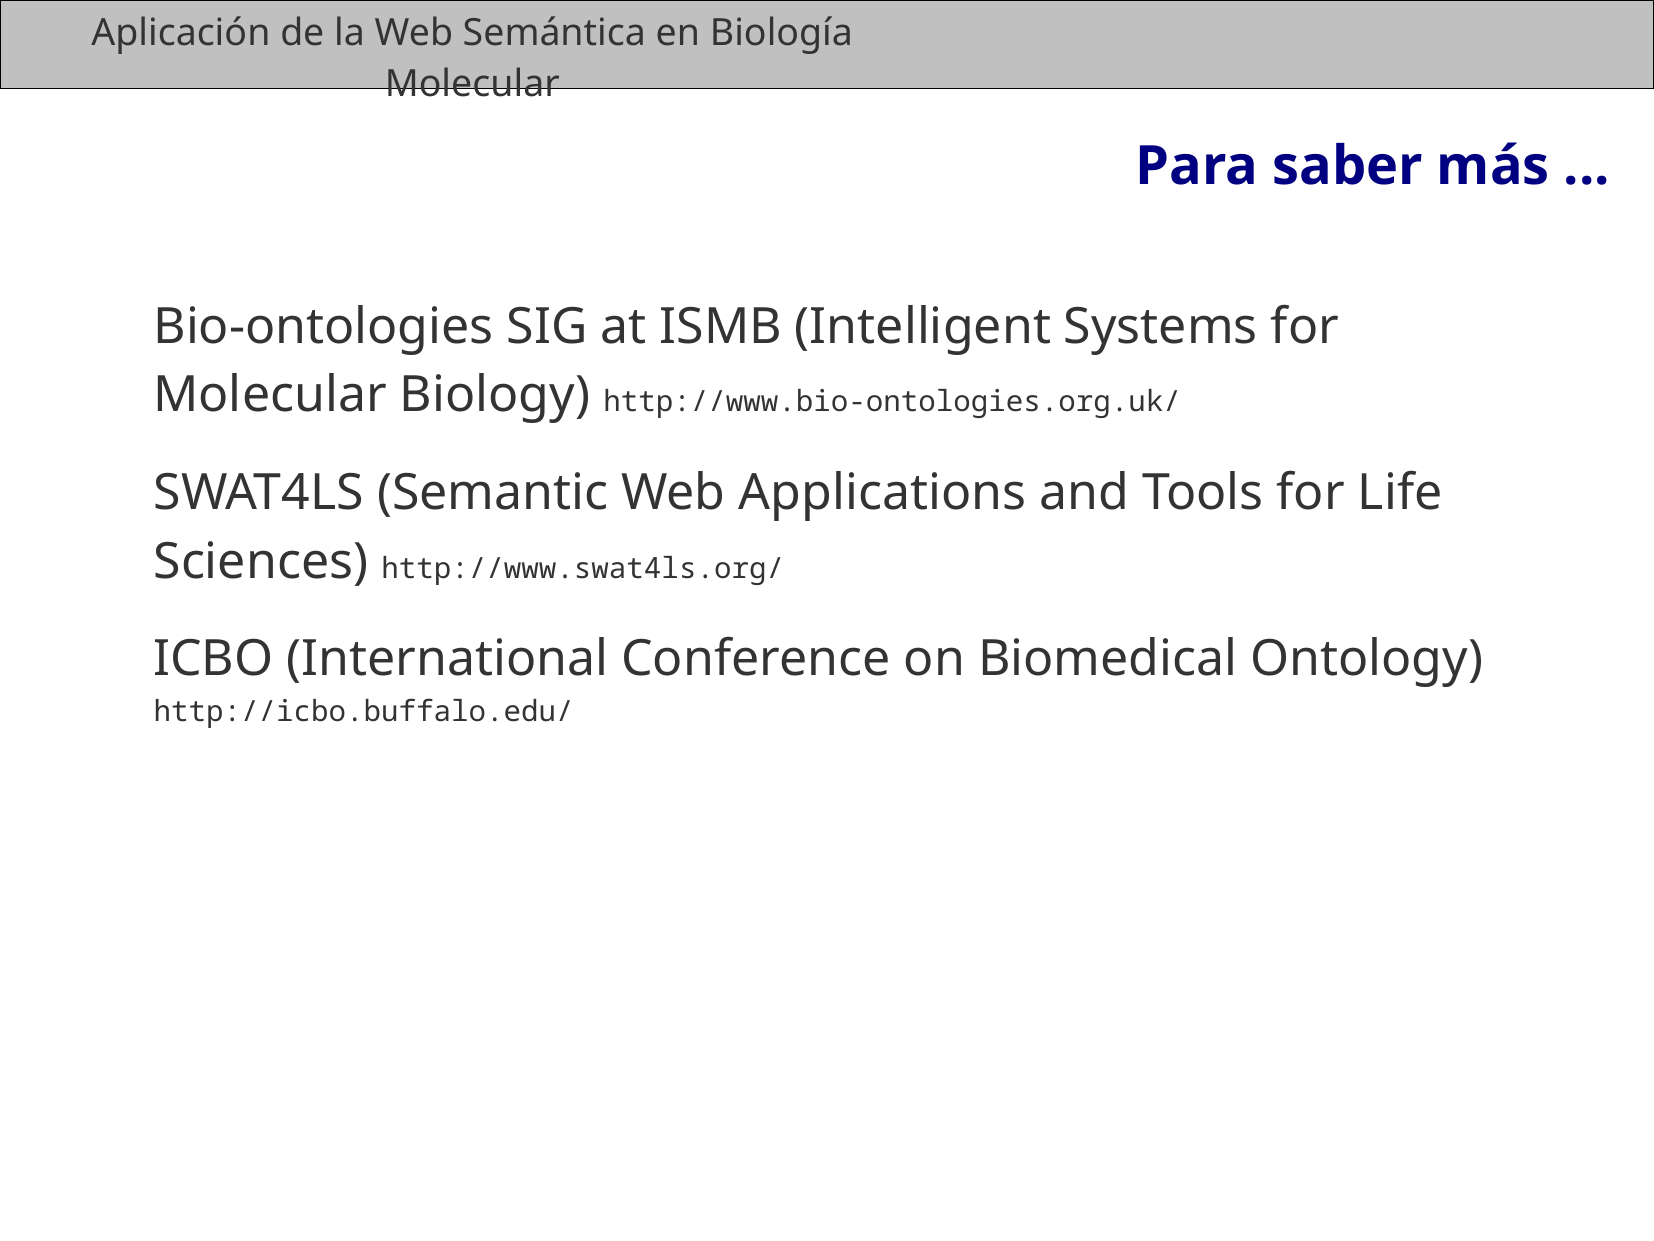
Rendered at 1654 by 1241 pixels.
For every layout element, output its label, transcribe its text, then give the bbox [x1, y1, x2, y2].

text_box Para saber más ... [1092, 125, 1654, 202]
text_box [0, 0, 1654, 89]
list Bio-ontologies SIG at ISMB (Intelligent Systems for Molecular Biology) http://www.bio-ontologies.org.uk/ SWAT4LS (Semantic Web Applications and Tools for Life Sciences) http://www.swat4ls.org/ ICBO (International Conference on Biomedical Ontology) http://icbo.buffalo.edu/ [82, 290, 1571, 1094]
text_box Aplicación de la Web Semántica en Biología Molecular [0, 23, 945, 89]
